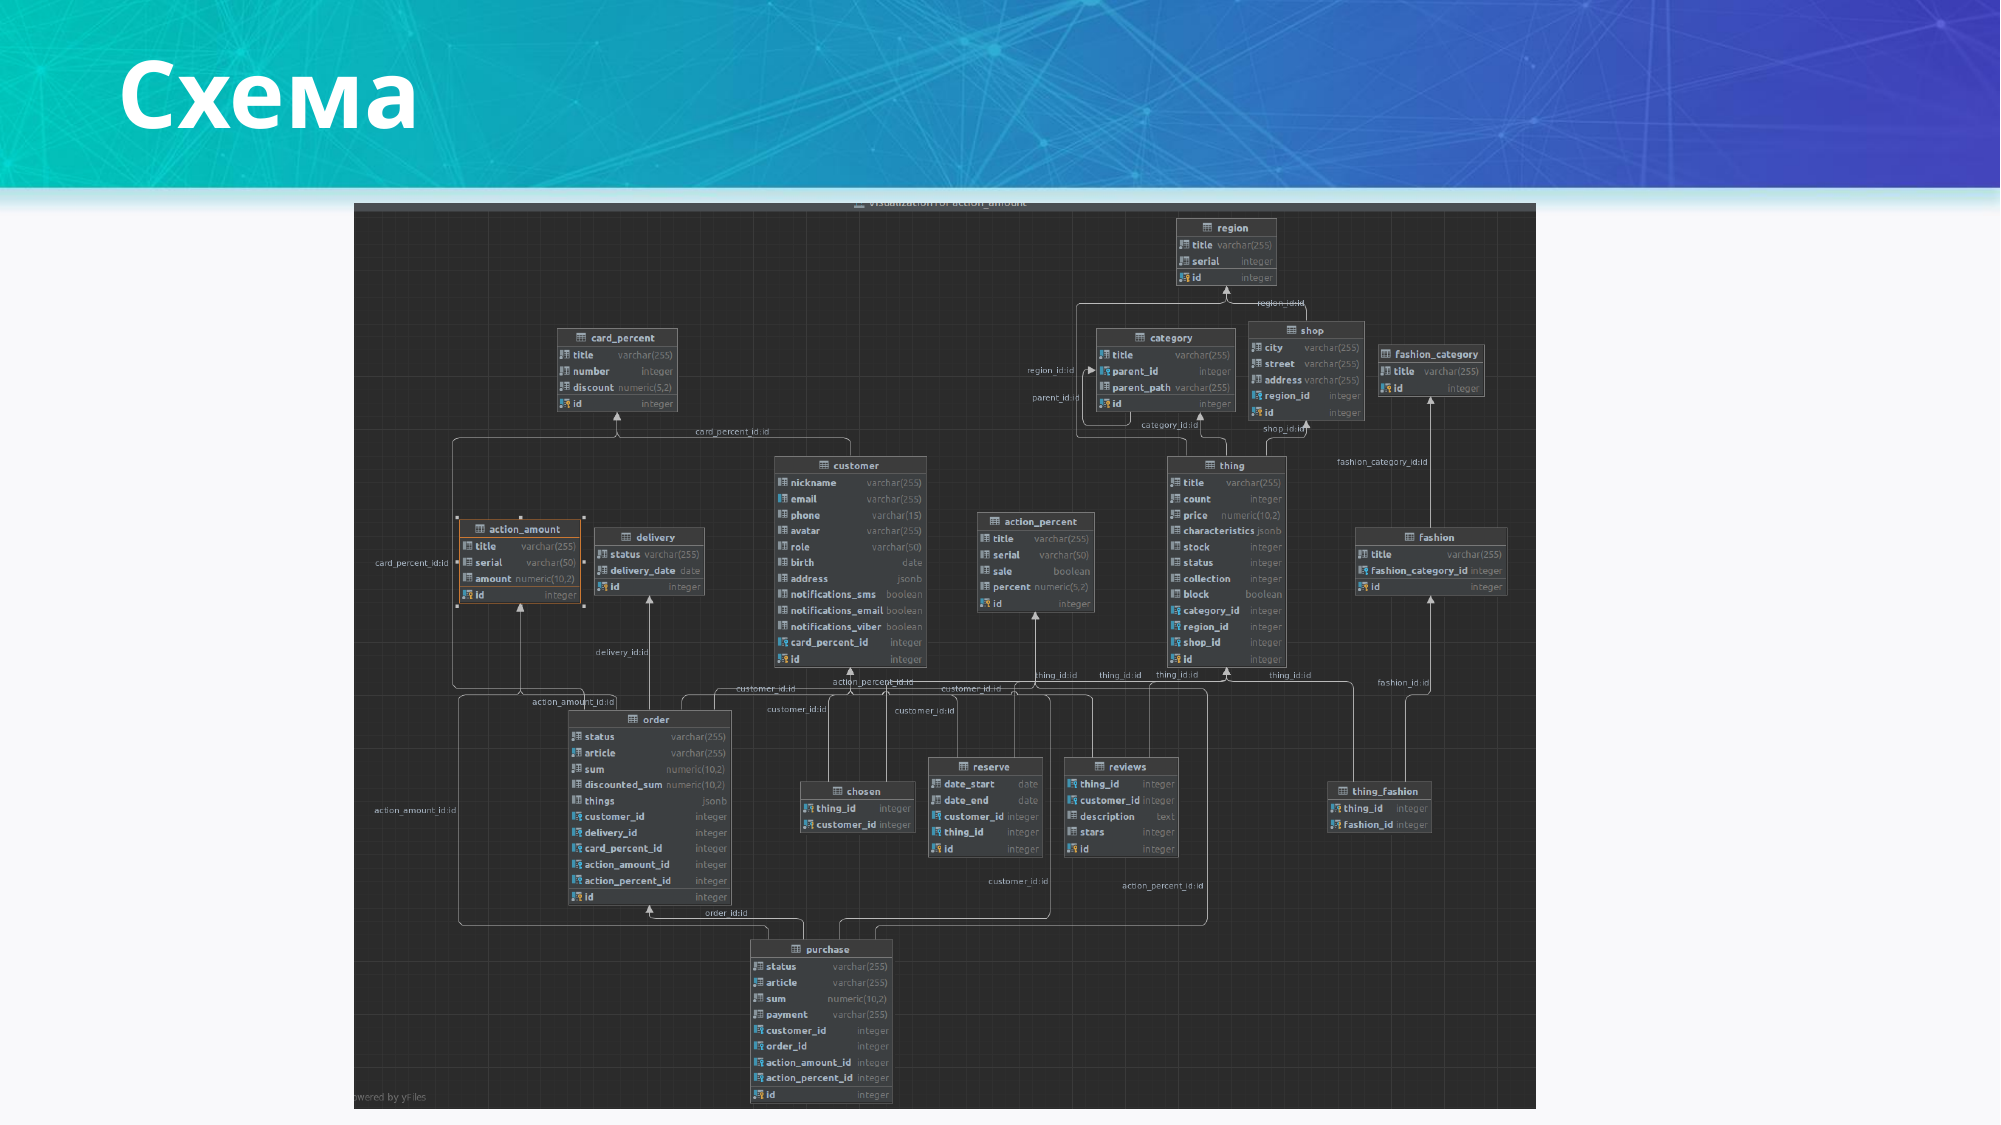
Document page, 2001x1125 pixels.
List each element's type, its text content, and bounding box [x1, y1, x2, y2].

picture [0, 0, 2000, 1125]
text_box Схема [117, 57, 1882, 140]
